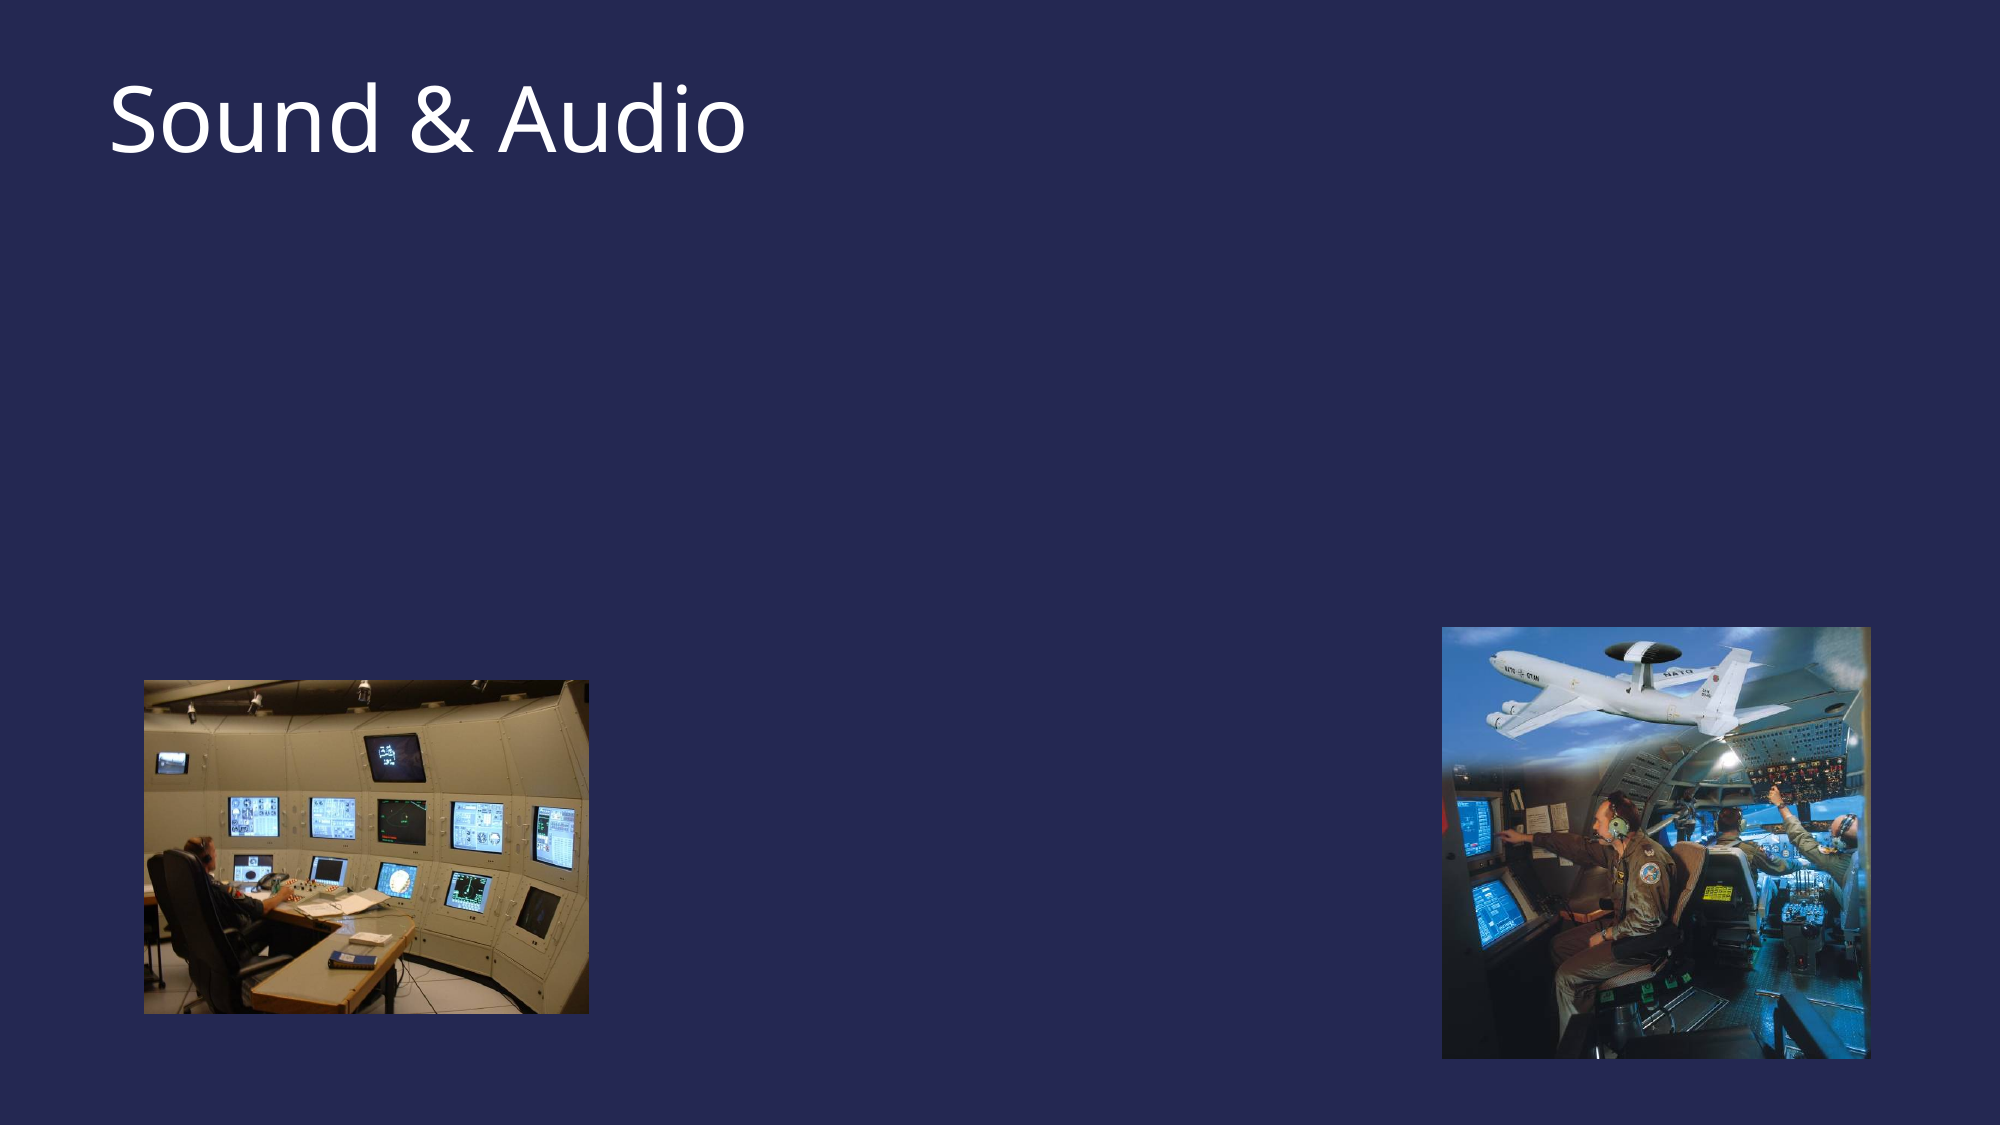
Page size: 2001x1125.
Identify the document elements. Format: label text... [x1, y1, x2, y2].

list Sound und Audio werden oft verwechselt. Grundsätzlich gilt: Sound-Simulation Geräusche, die vom Luftfahrzeug oder seiner Umgebung erzeugt werden. Die Geräusche werden über Lautsprecher übertragen. Audio Simulation Geräusche, die von Avionik, Navigations- und Funkgeräten erzeugt werden. Es gehören auch Warntöne und Sprachmeldungen dazu. [93, 160, 1908, 992]
picture [1442, 627, 1871, 1059]
picture [144, 680, 589, 1014]
title Sound & Audio [93, 66, 1908, 124]
